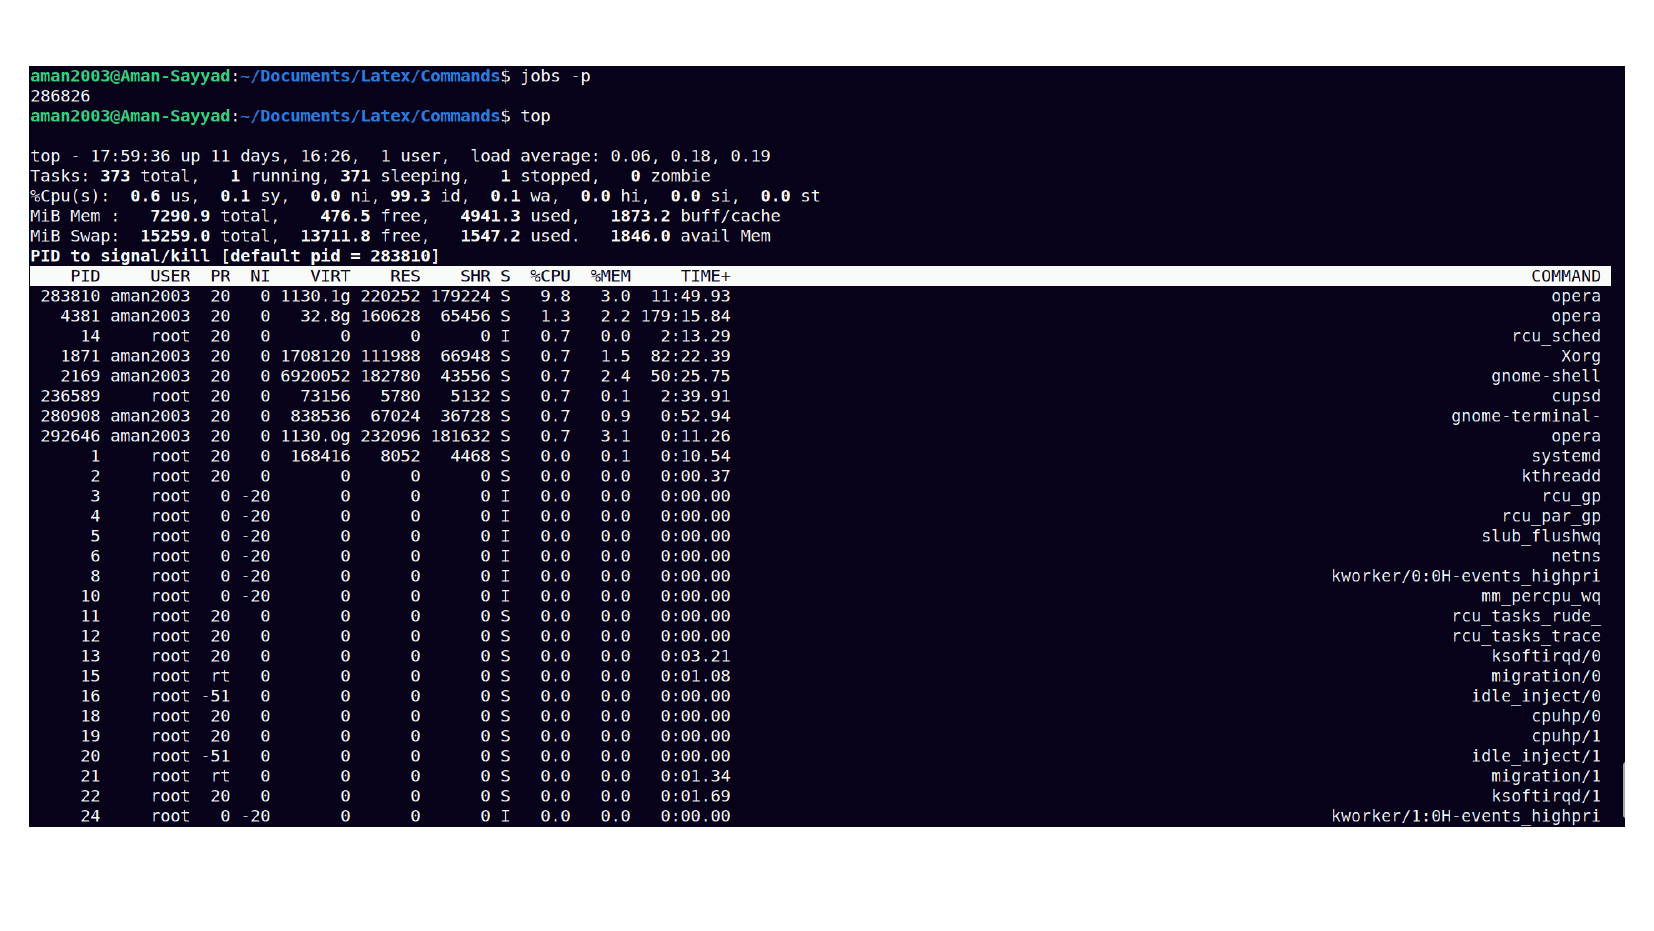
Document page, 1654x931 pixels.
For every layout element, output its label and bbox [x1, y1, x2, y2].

picture [29, 66, 1625, 827]
